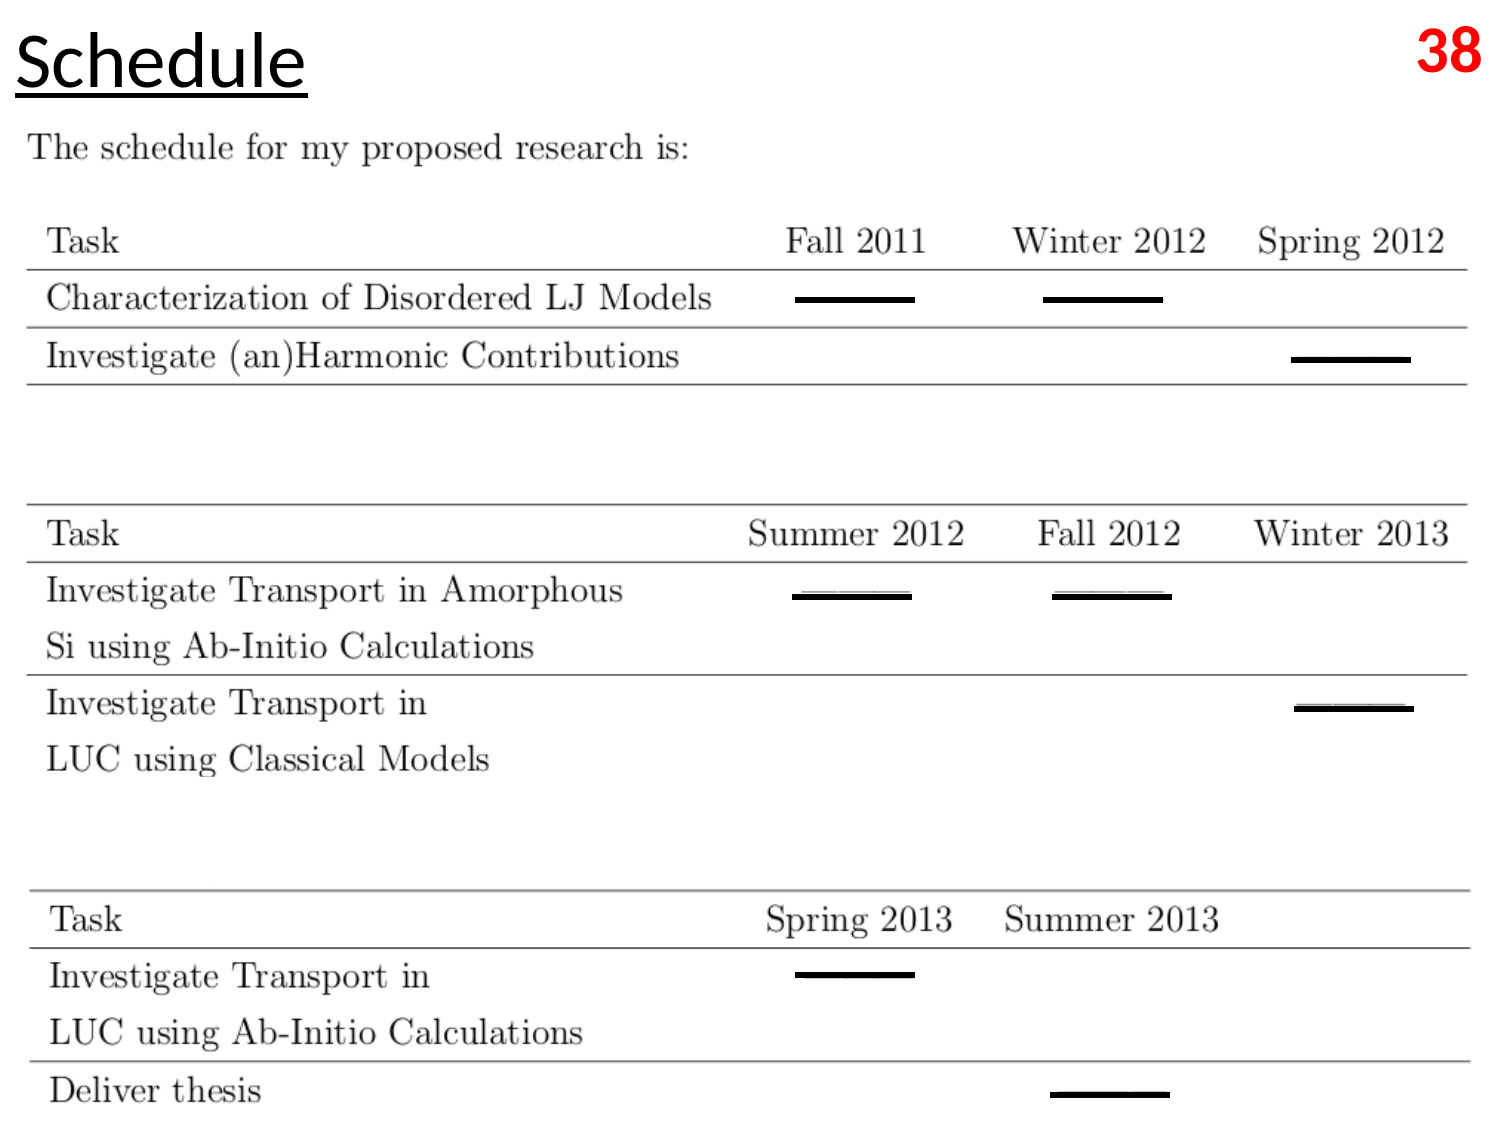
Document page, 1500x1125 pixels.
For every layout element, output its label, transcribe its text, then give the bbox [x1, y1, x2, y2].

picture [3, 881, 1500, 1119]
picture [0, 500, 1500, 777]
text_box 38 [1400, 0, 1499, 93]
title Schedule [0, 0, 1351, 113]
picture [0, 113, 1500, 386]
